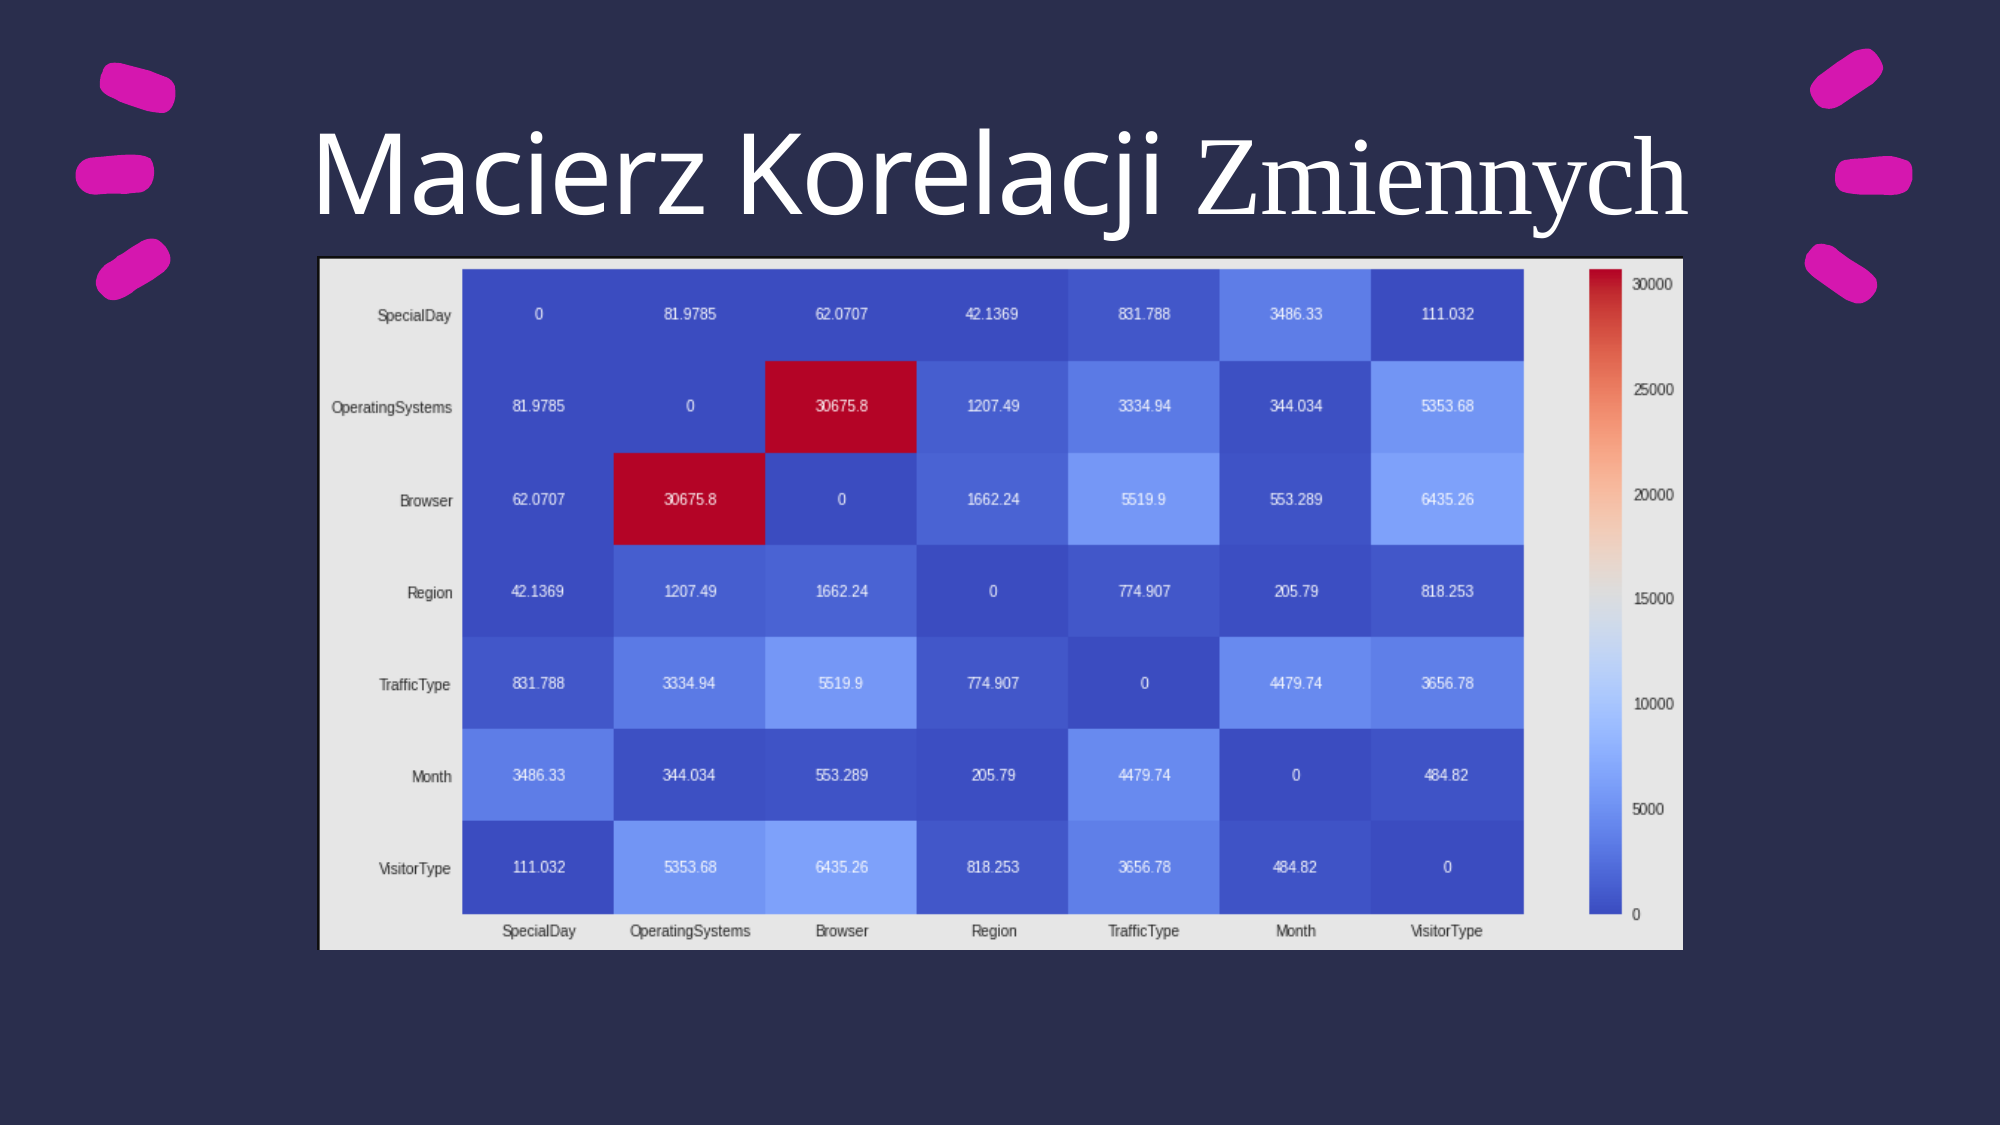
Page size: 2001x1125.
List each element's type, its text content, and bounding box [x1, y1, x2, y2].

text_box [0, 0, 2000, 1125]
title Macierz Korelacji Zmiennych Numerycznych [221, 101, 1779, 183]
picture [317, 256, 1683, 950]
